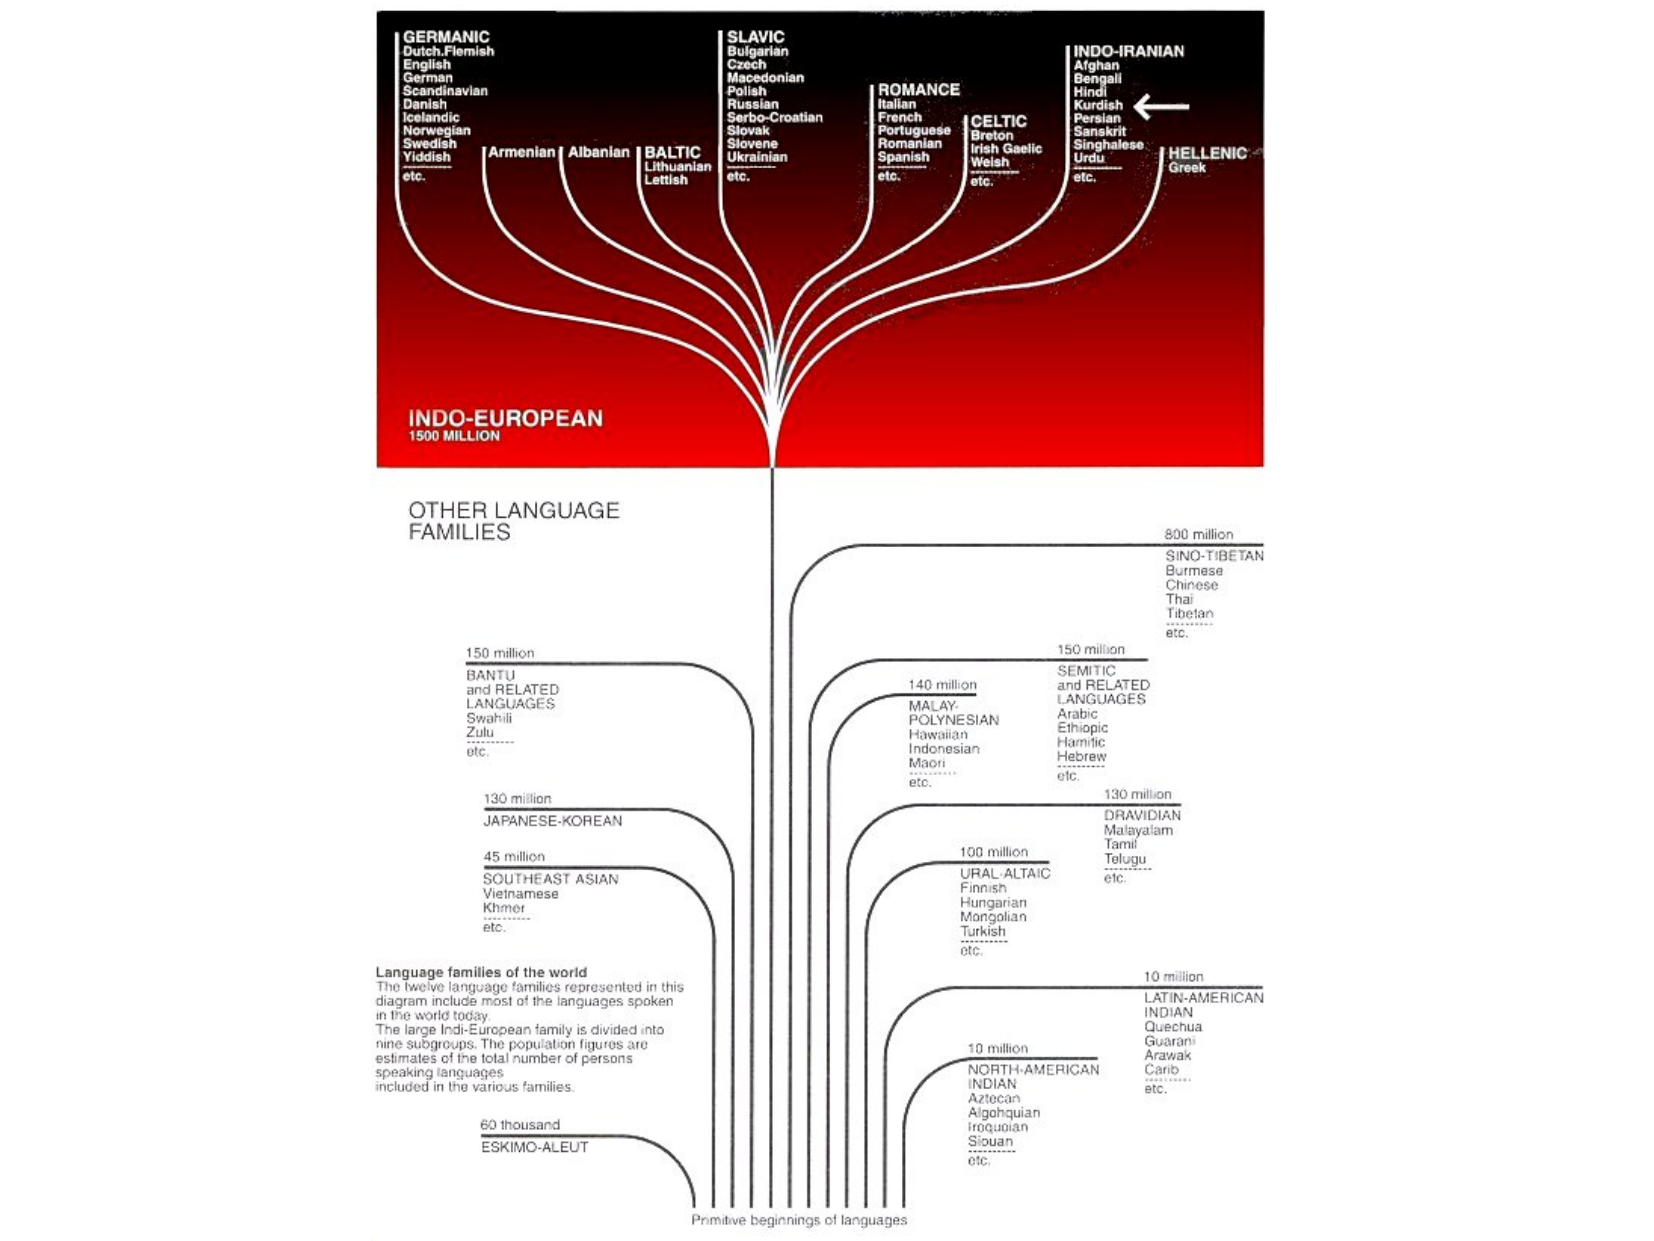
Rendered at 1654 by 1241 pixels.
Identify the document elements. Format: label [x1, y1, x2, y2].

picture [371, 5, 1277, 1241]
